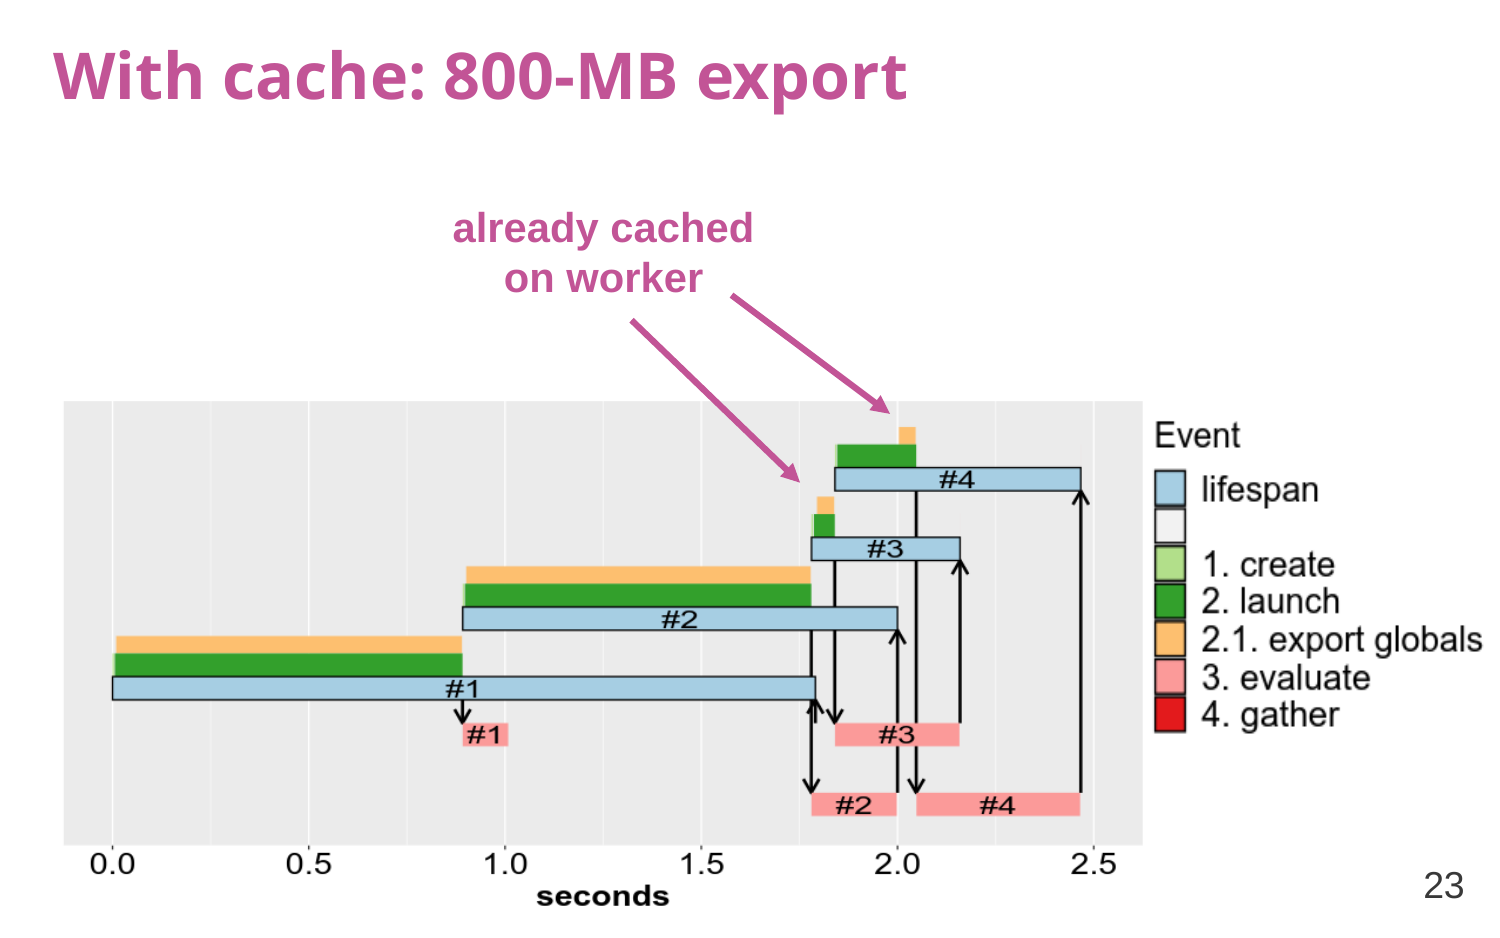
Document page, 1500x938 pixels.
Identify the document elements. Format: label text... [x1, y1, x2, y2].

text_box already cached on worker [419, 185, 788, 316]
picture [24, 393, 1500, 920]
title With cache: 800-MB export [38, 20, 1447, 136]
slide_number <number> [1393, 858, 1480, 910]
